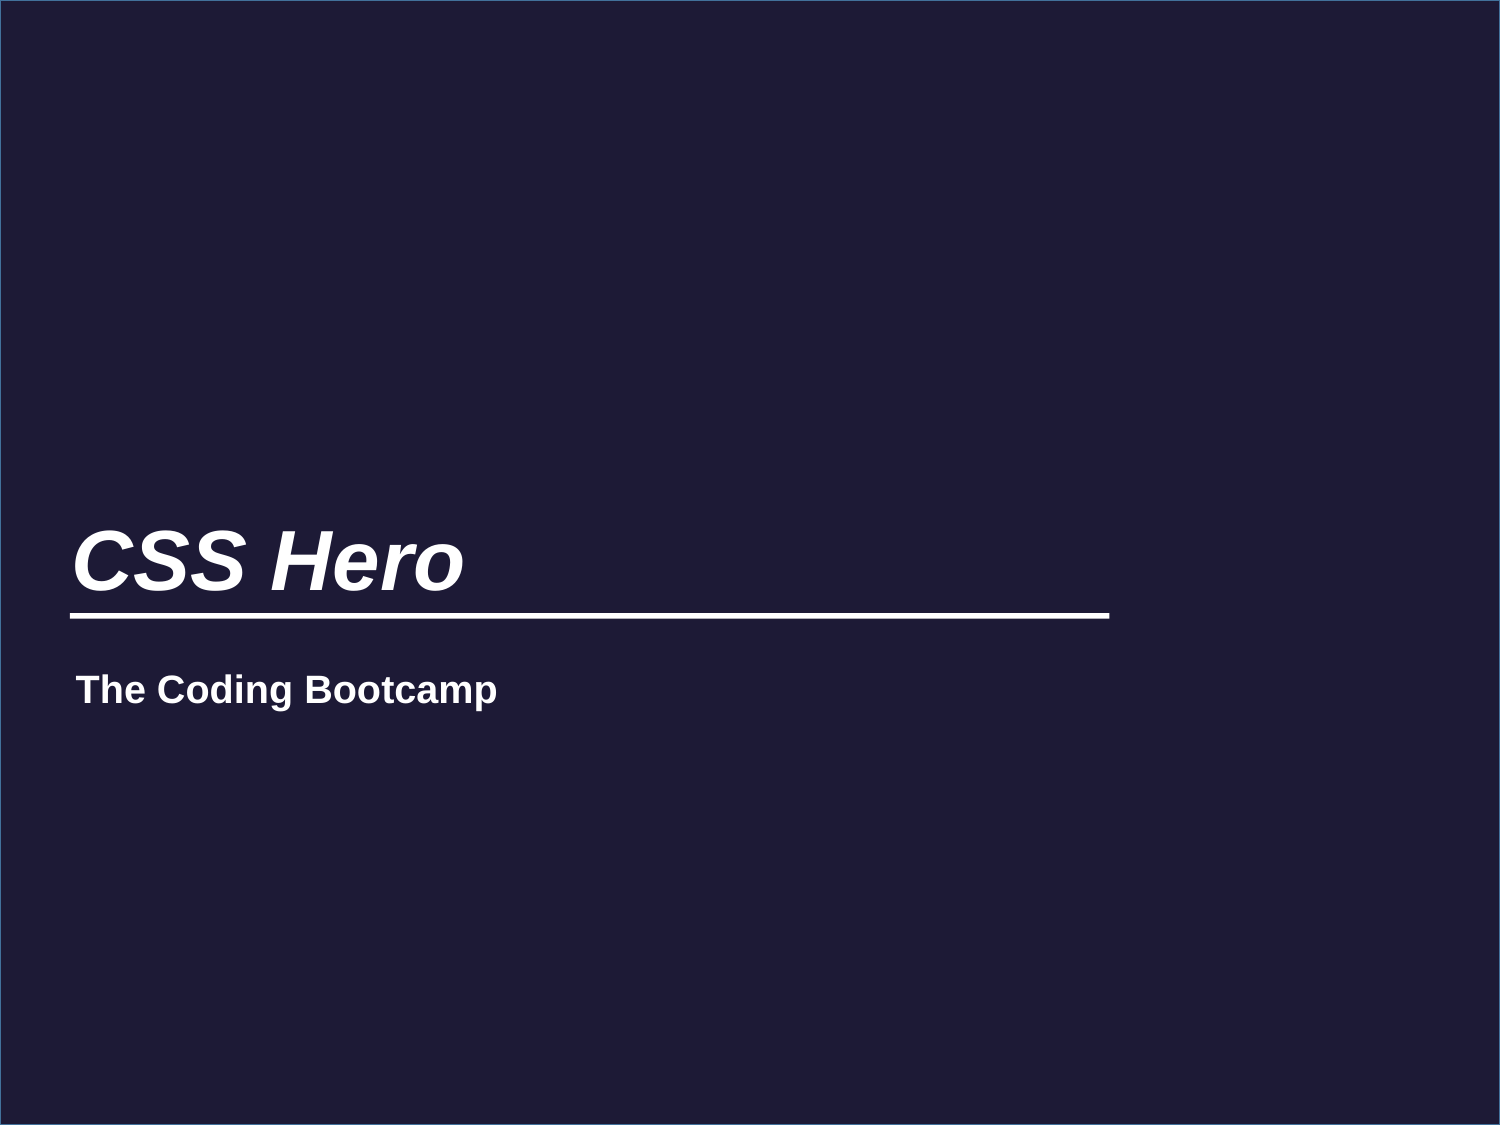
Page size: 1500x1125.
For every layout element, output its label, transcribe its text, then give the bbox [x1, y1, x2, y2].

title CSS Hero [64, 484, 1415, 628]
